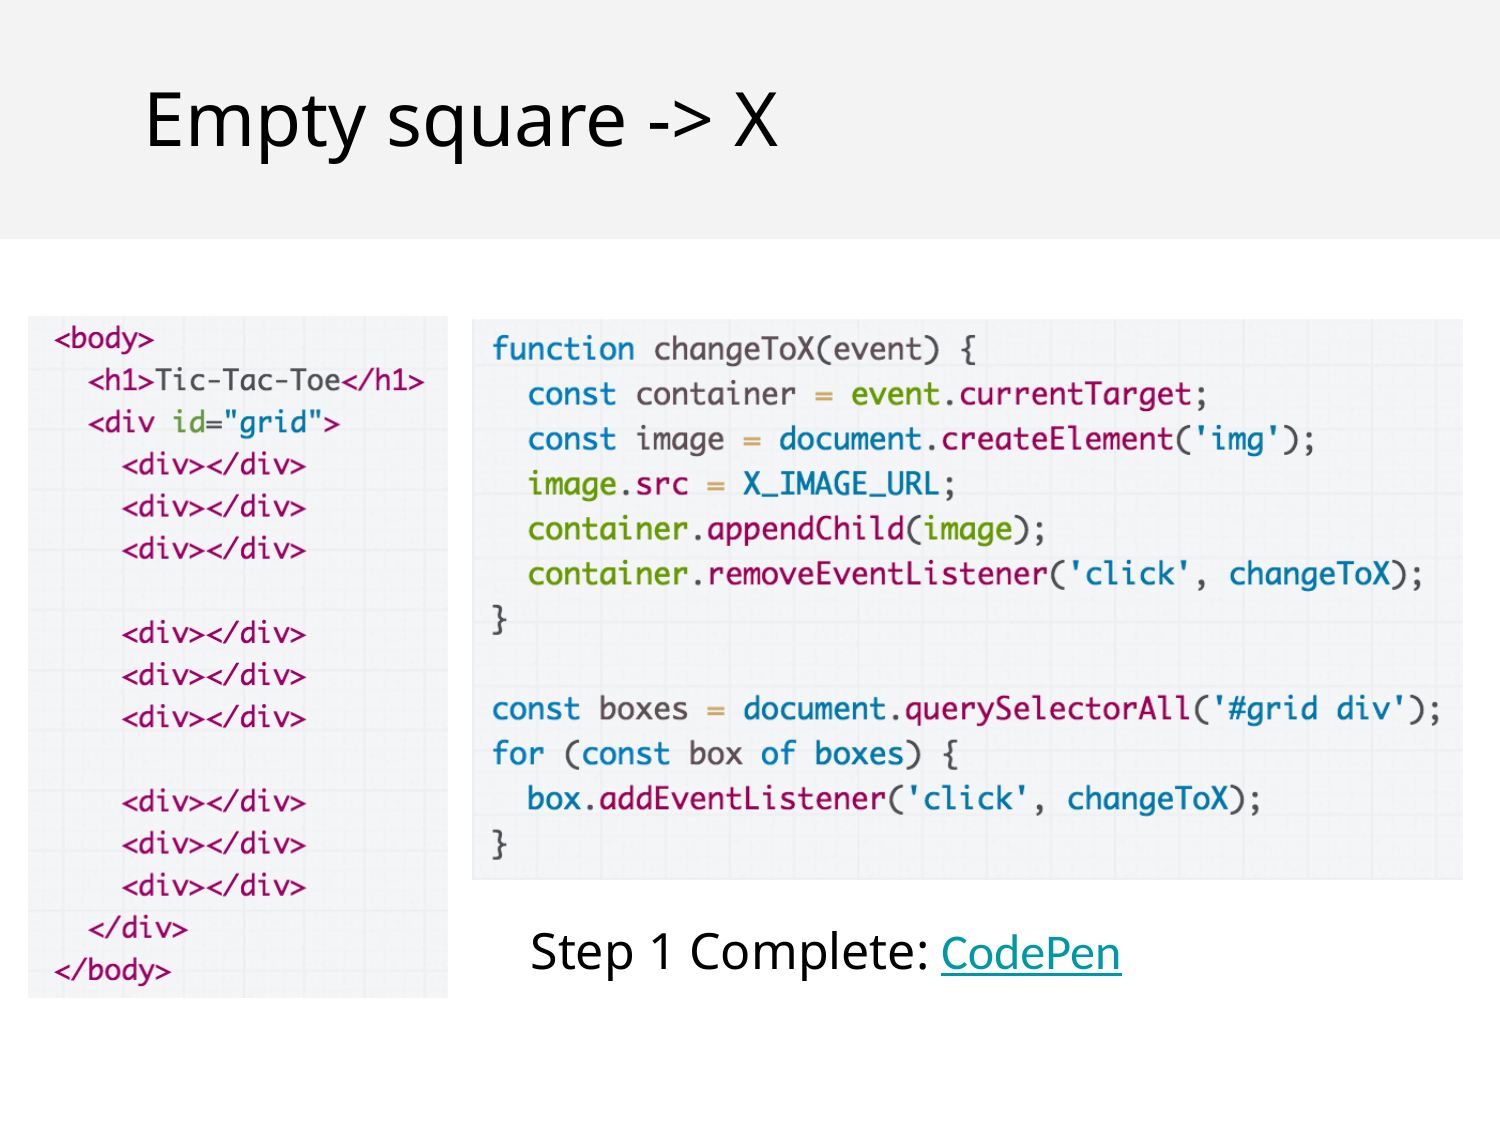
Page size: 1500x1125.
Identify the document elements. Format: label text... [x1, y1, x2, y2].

picture [28, 316, 448, 998]
text_box Step 1 Complete: CodePen [515, 904, 1389, 1125]
picture [472, 319, 1463, 880]
title Empty square -> X [128, 56, 1372, 183]
